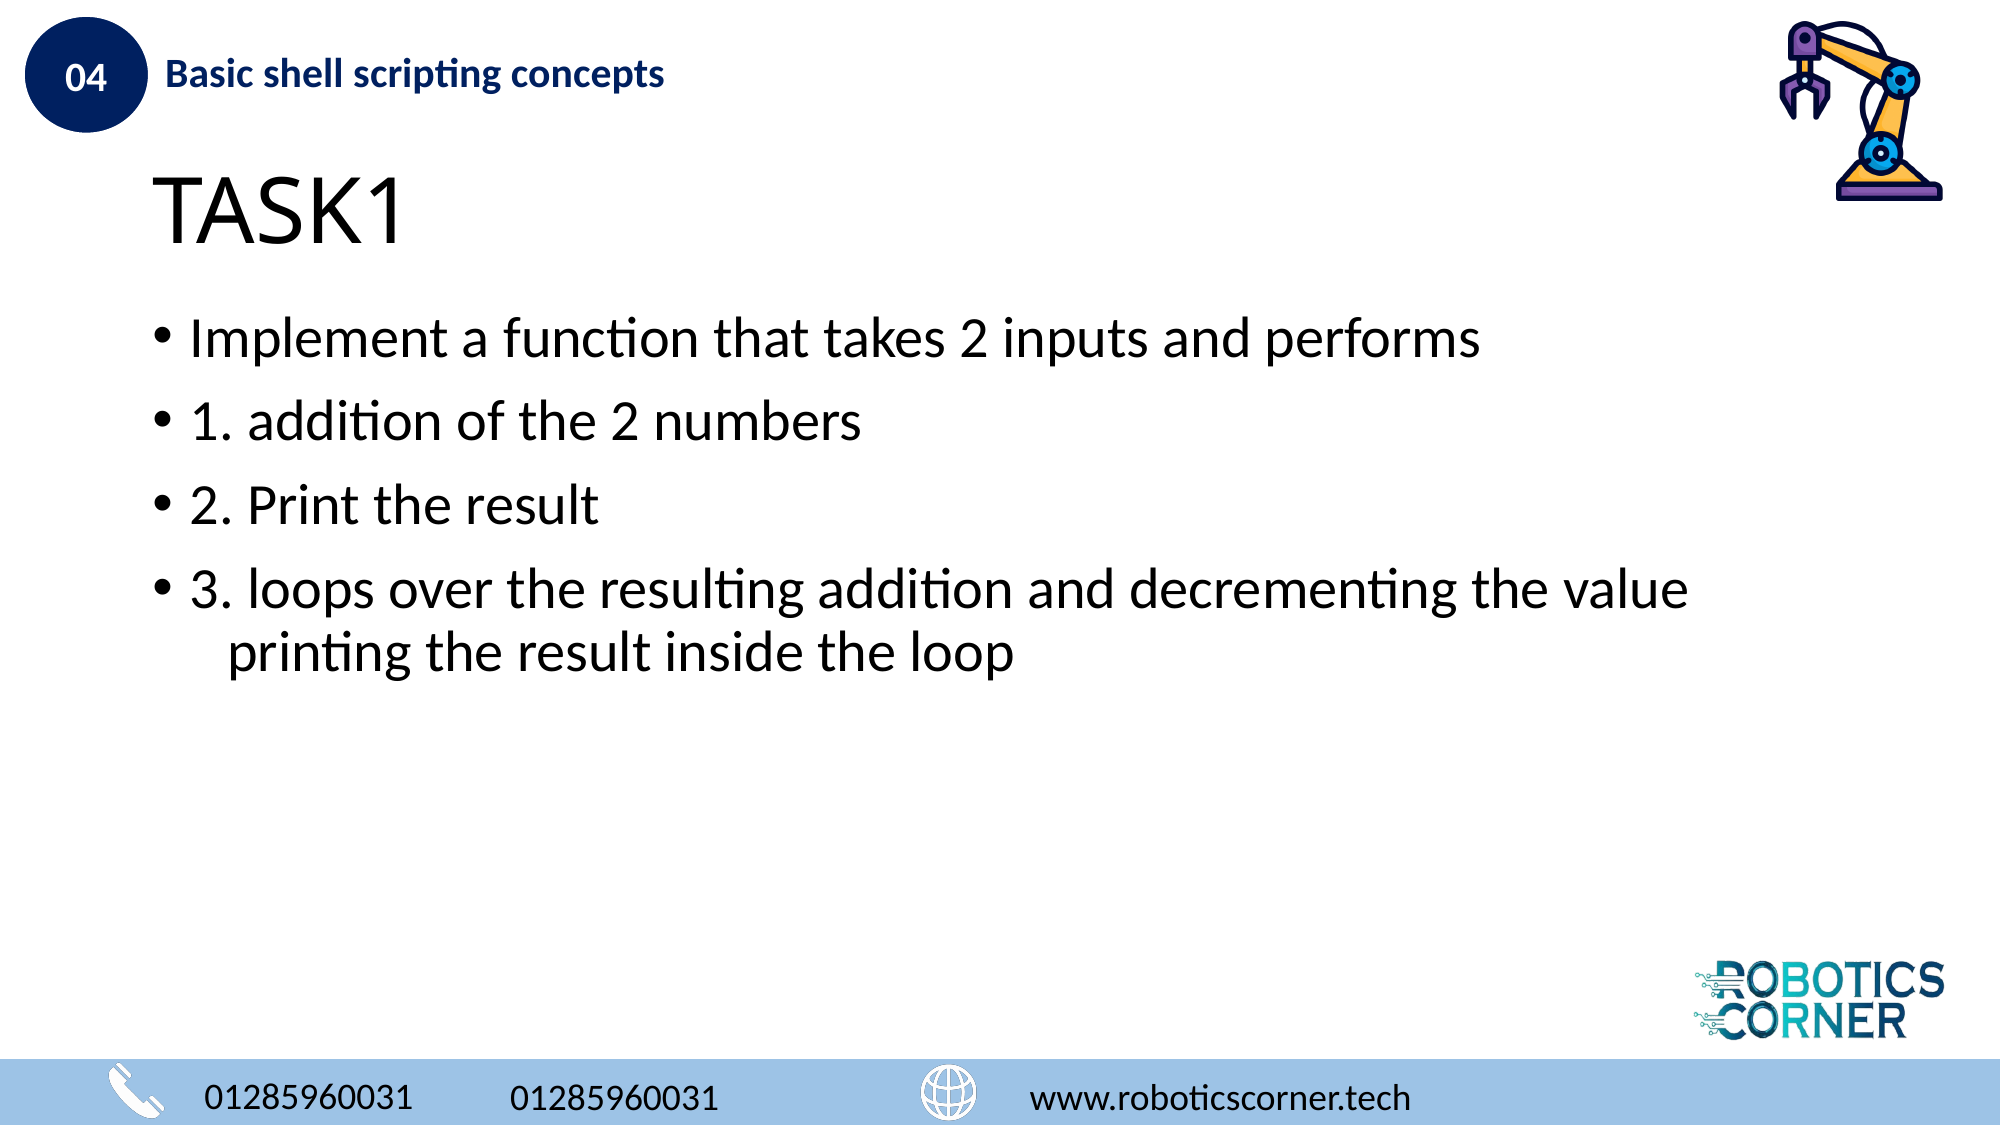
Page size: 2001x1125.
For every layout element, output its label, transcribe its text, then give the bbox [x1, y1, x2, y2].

picture [1680, 859, 1953, 1125]
text_box 01285960031 [189, 1064, 495, 1125]
text_box 01285960031 [495, 1064, 827, 1125]
text_box [981, 1059, 1680, 1125]
picture [915, 1059, 981, 1125]
text_box [1953, 1059, 2000, 1125]
picture [103, 1057, 170, 1124]
text_box www.roboticscorner.tech [1014, 1065, 1546, 1125]
text_box Basic shell scripting concepts [150, 38, 705, 154]
text_box 04 [22, 14, 150, 136]
picture [1771, 21, 1951, 201]
text_box [0, 1059, 915, 1125]
title TASK1 [137, 149, 1863, 278]
list Implement a function that takes 2 inputs and performs 1. addition of the 2 numbers 2. Print the result 3. loops over the resulting addition and decrementing the value printing the result inside the loop [137, 299, 1863, 1014]
